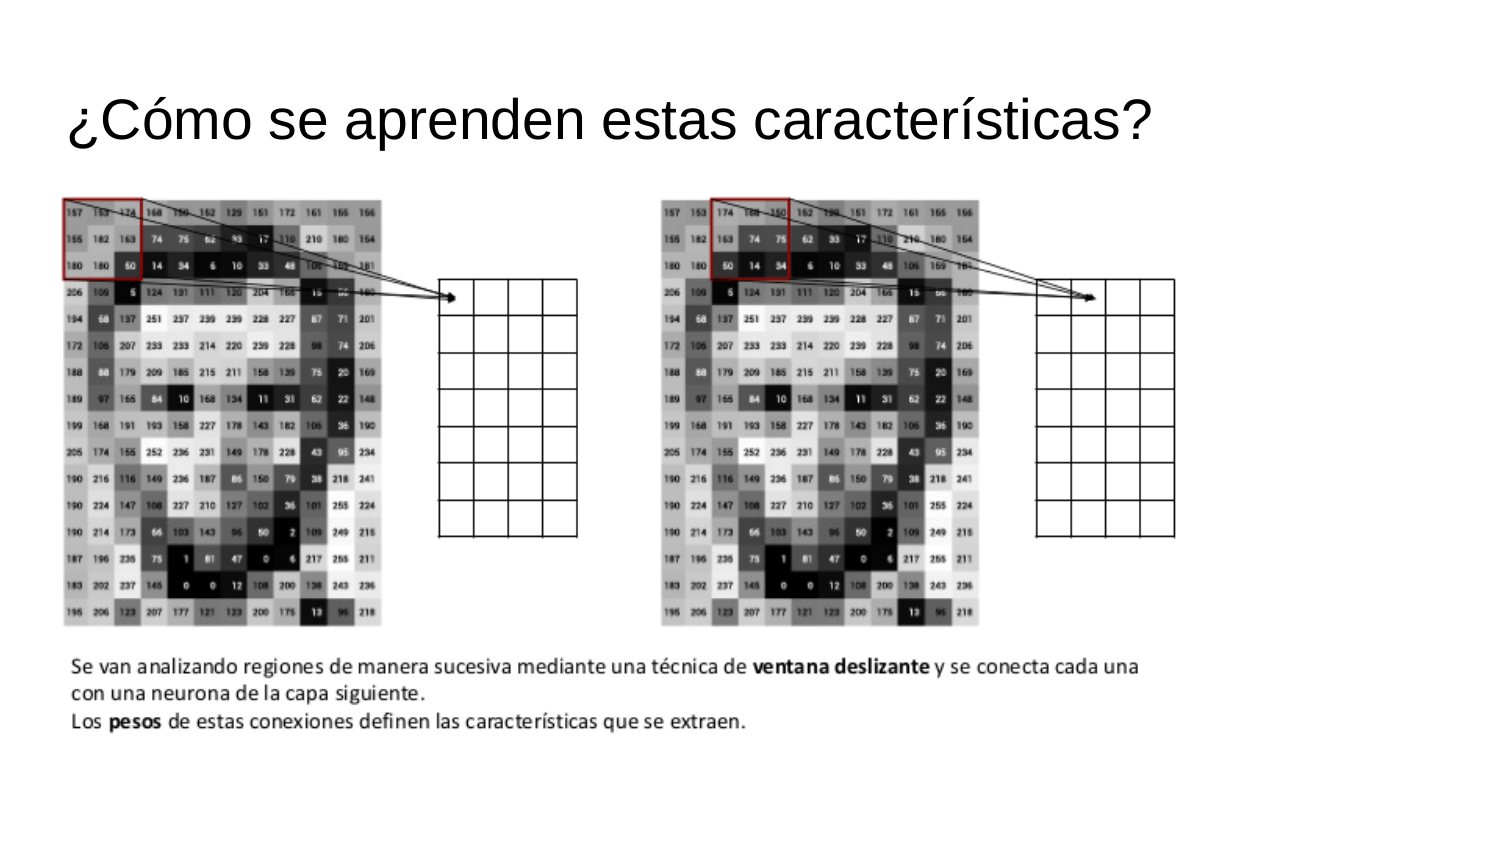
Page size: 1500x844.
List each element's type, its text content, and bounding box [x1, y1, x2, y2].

title ¿Cómo se aprenden estas características? [51, 72, 1449, 167]
picture [51, 188, 1188, 738]
